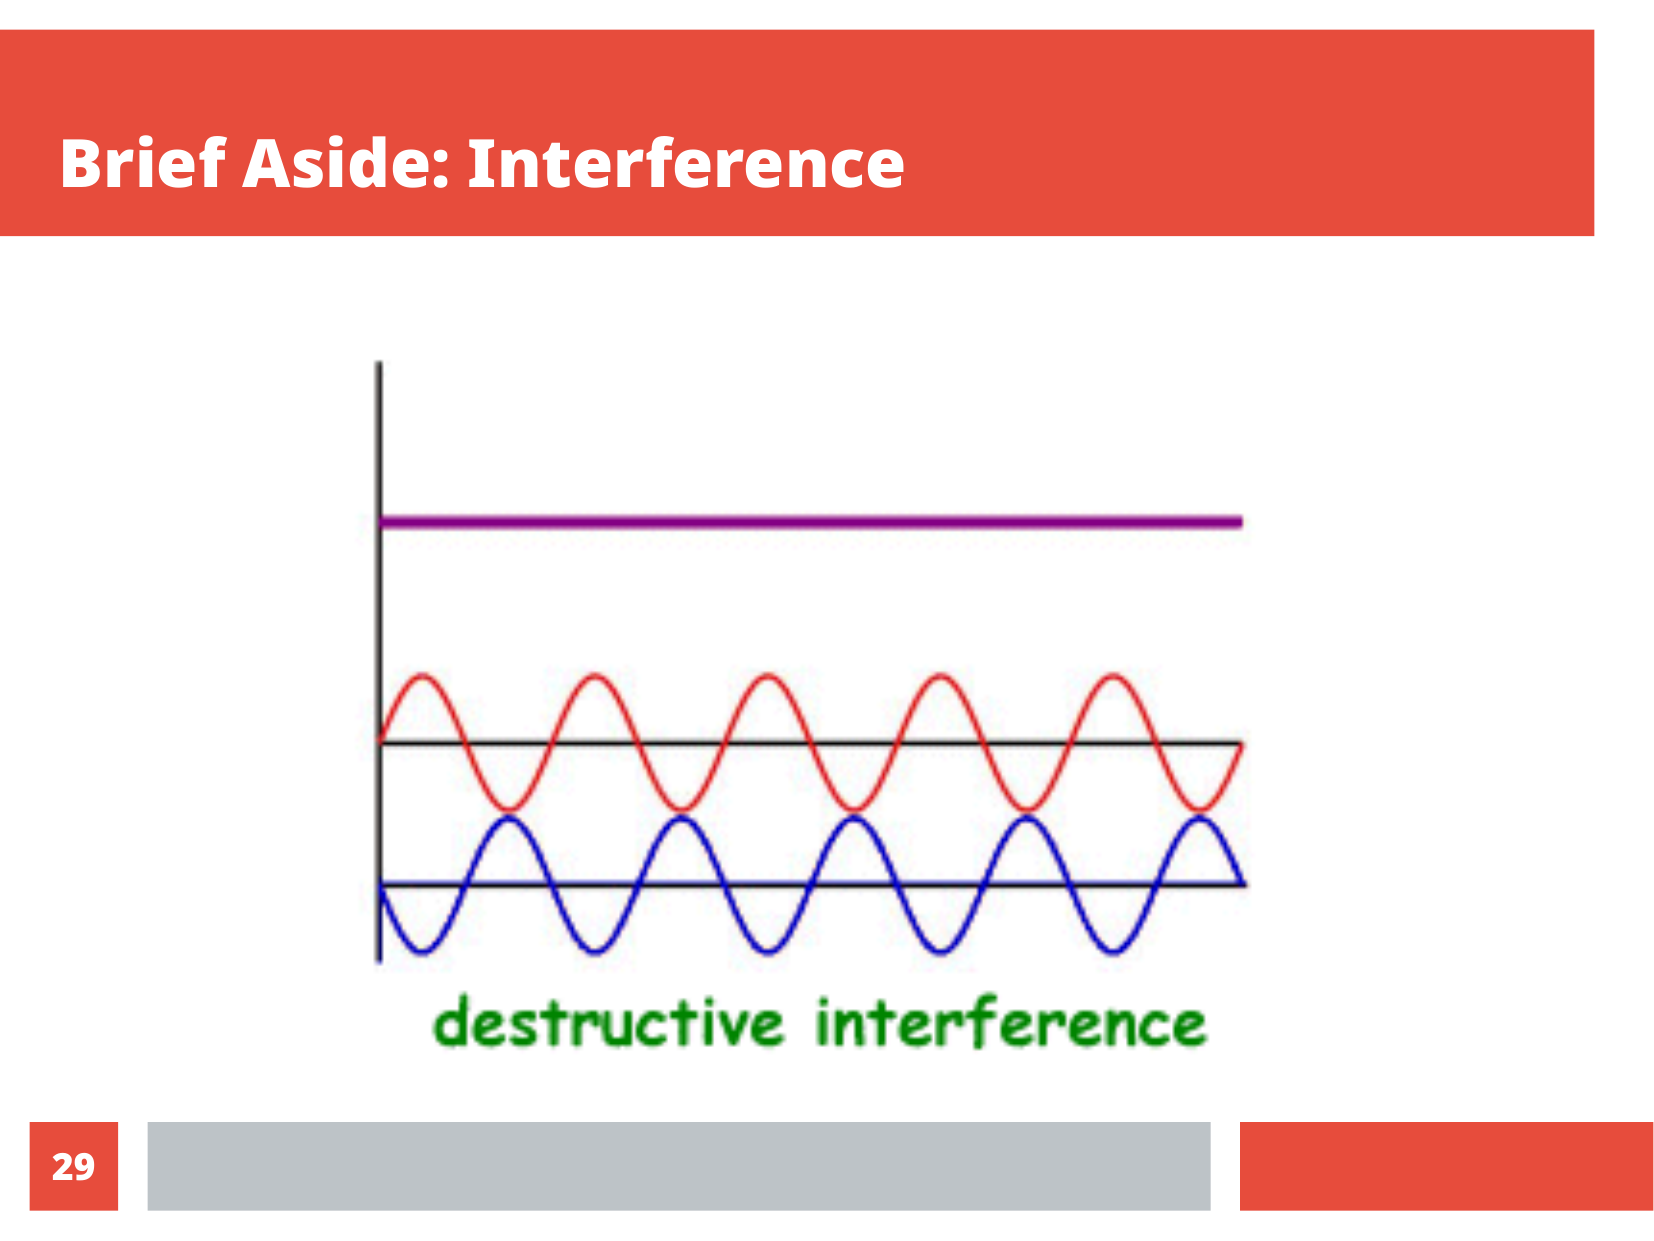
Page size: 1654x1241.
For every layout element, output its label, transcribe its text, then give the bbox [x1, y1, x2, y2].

picture [330, 324, 1294, 1093]
title Brief Aside: Interference [59, 59, 1595, 207]
